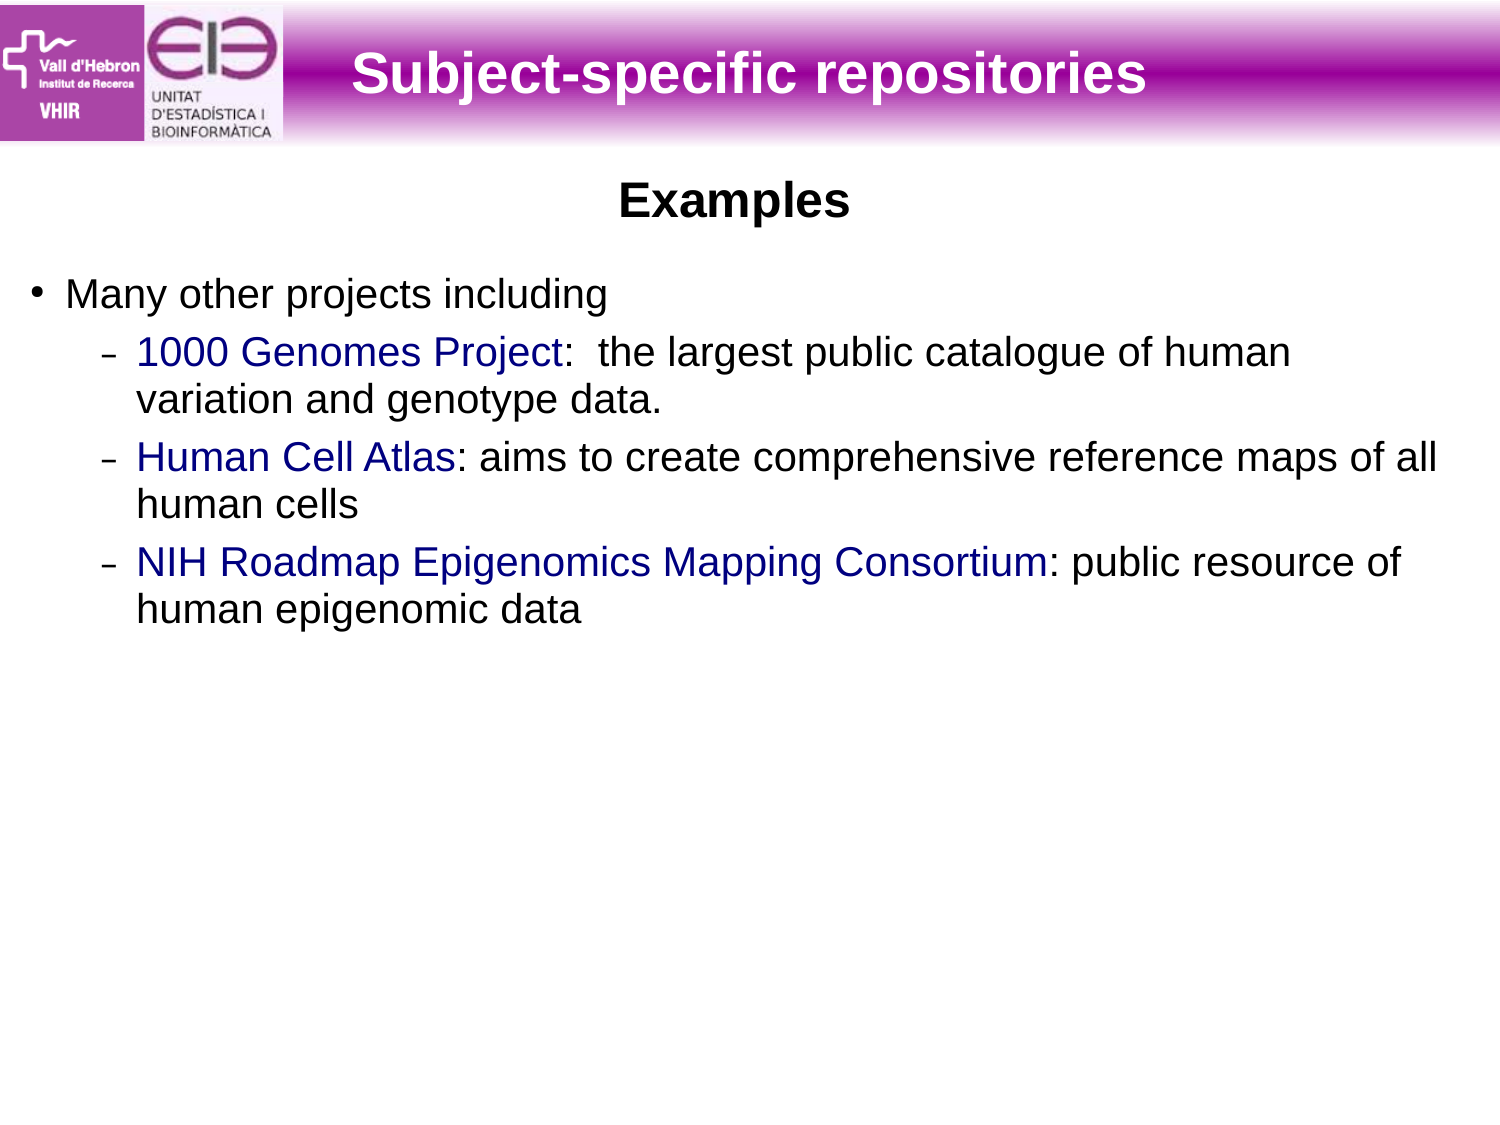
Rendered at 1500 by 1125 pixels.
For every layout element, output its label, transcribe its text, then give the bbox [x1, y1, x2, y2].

text_box Examples [285, 164, 1186, 274]
picture [0, 5, 284, 141]
text_box Subject-specific repositories [0, 0, 1500, 148]
text_box Many other projects including 1000 Genomes Project: the largest public catalogue of human variation and genotype data. Human Cell Atlas: aims to create comprehensive reference maps of all human cells NIH Roadmap Epigenomics Mapping Consortium: public resource of human epigenomic data [15, 262, 1471, 902]
